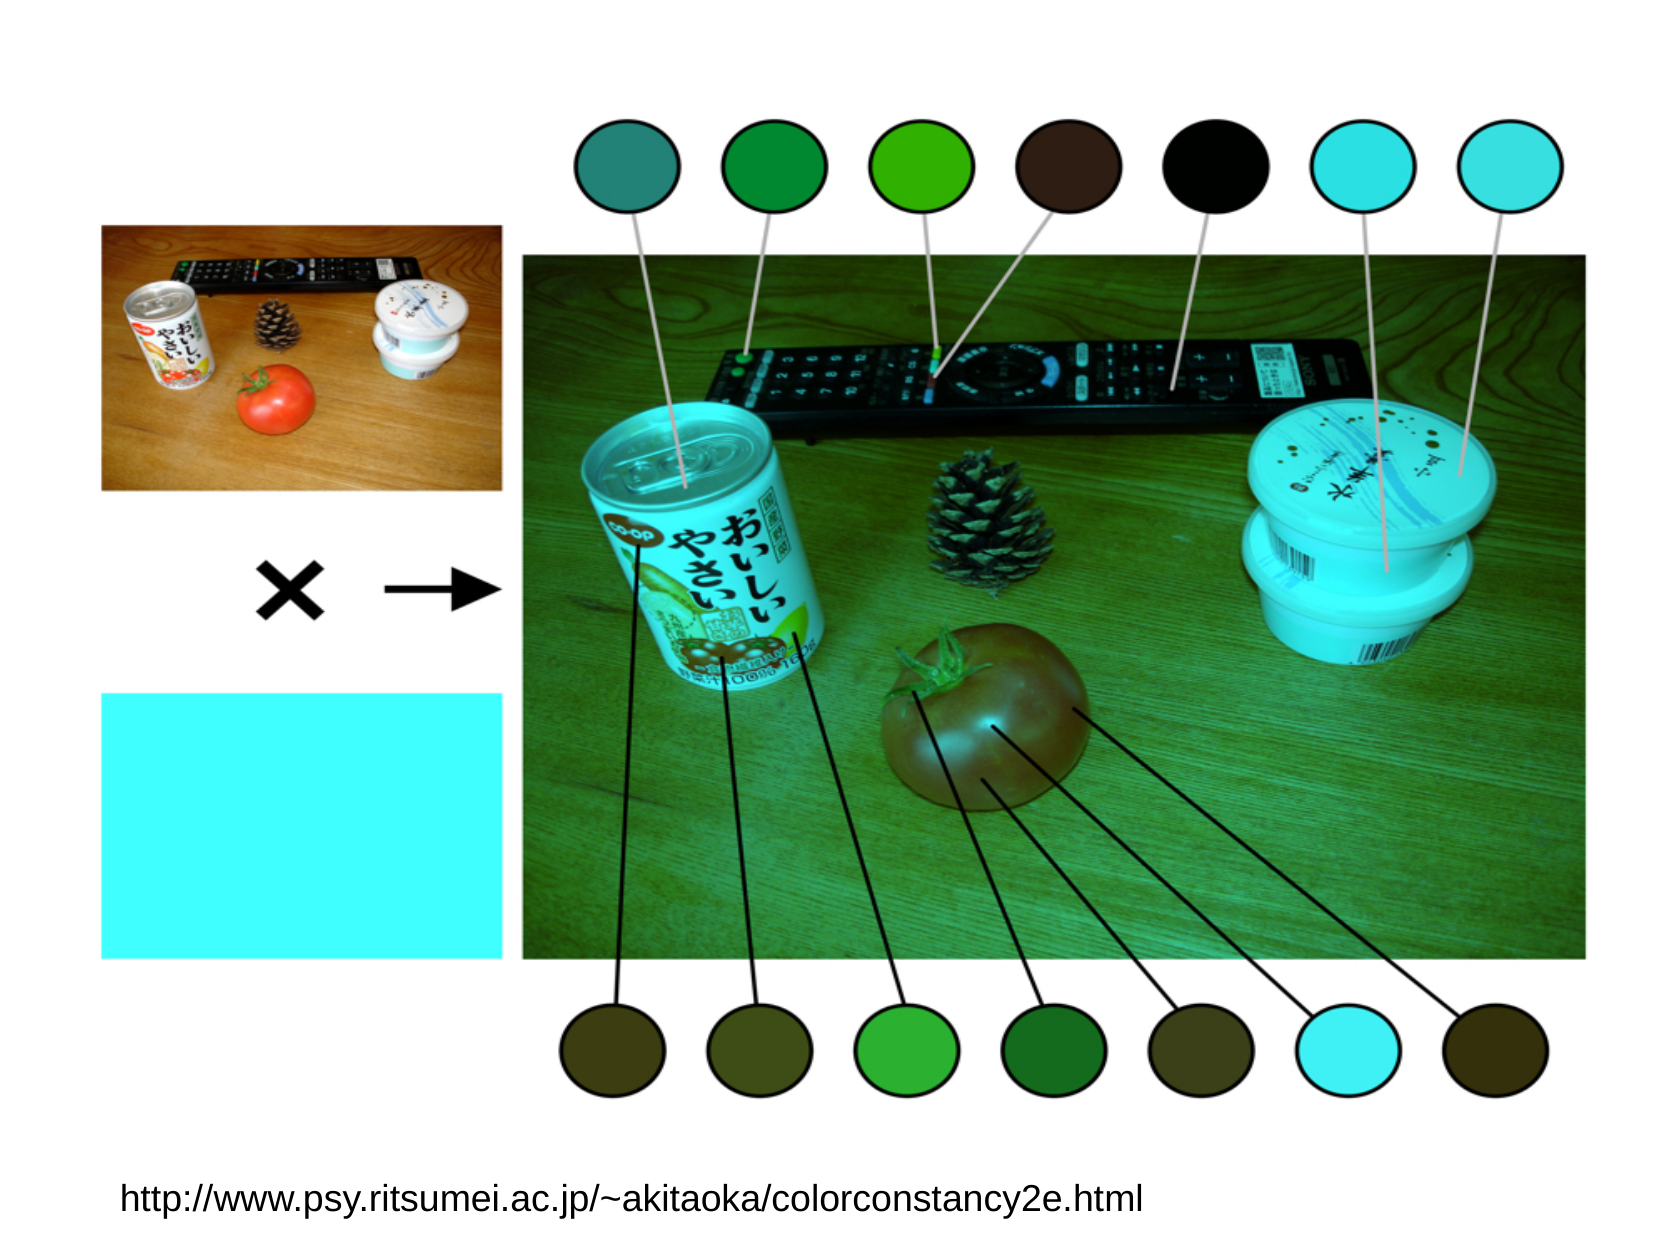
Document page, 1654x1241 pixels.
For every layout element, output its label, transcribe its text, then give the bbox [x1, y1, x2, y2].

text_box http://www.psy.ritsumei.ac.jp/~akitaoka/colorconstancy2e.html [105, 1170, 1166, 1227]
picture [90, 109, 1591, 1111]
